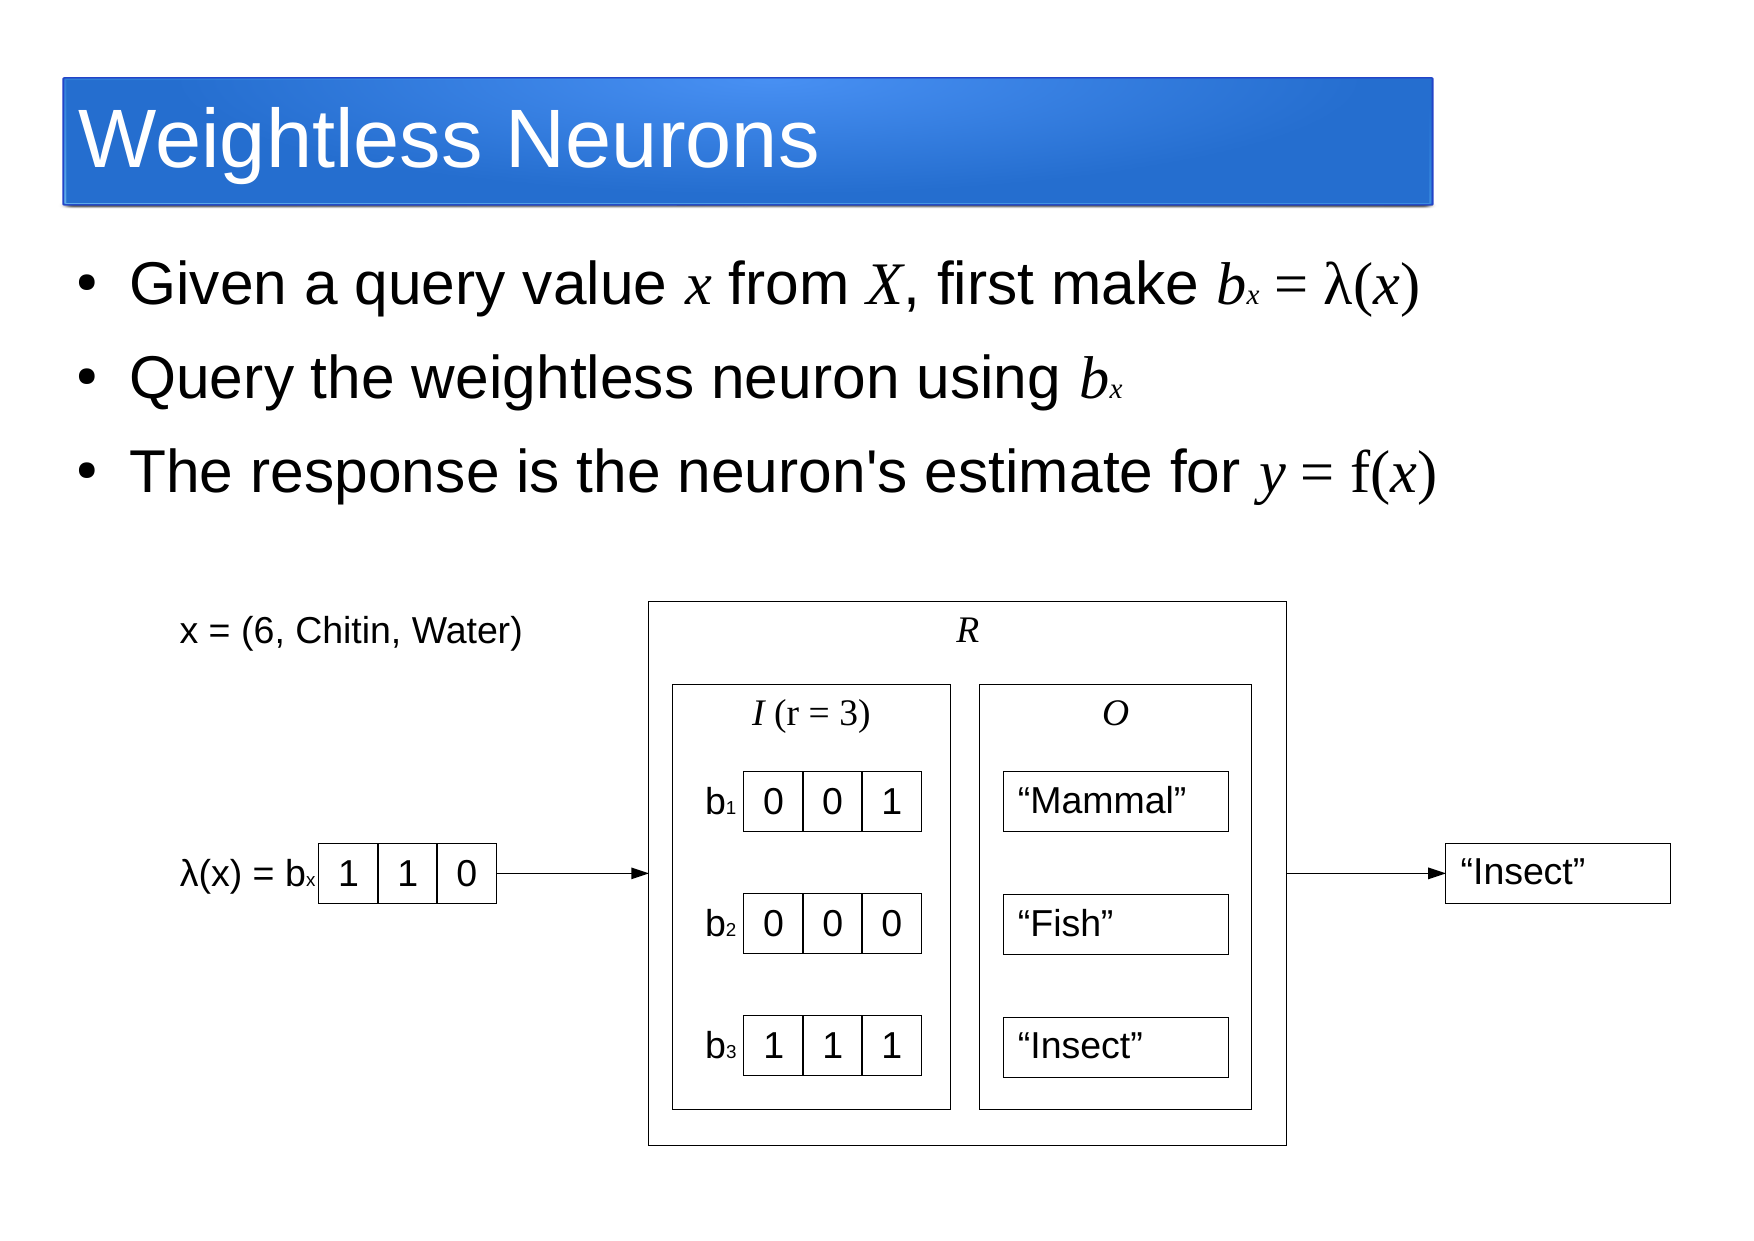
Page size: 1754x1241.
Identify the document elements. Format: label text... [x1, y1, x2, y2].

text_box b2 [690, 894, 774, 952]
text_box 0 [743, 893, 802, 954]
text_box 1 [802, 1015, 861, 1076]
text_box O [979, 684, 1252, 1110]
list Given a query value x from X, first make bx = λ(x) Query the weightless neuron using bx The response is the neuron's estimate for y = f(x) [58, 249, 1696, 579]
text_box λ(x) = bx [164, 844, 331, 902]
text_box 1 [861, 771, 922, 832]
picture [58, 77, 1439, 209]
text_box 1 [318, 843, 377, 904]
text_box 0 [802, 893, 861, 954]
text_box 0 [861, 893, 922, 954]
text_box b1 [690, 773, 774, 831]
text_box 1 [743, 1015, 802, 1076]
text_box “Insect” [1003, 1017, 1229, 1078]
text_box R [648, 601, 1287, 1146]
text_box 0 [774, 791, 779, 812]
text_box 1 [377, 843, 436, 904]
text_box 0 [774, 913, 779, 934]
text_box x = (6, Chitin, Water) [164, 601, 543, 659]
text_box “Mammal” [1003, 771, 1229, 832]
title Weightless Neurons [78, 80, 1429, 198]
text_box “Fish” [1003, 894, 1229, 955]
text_box 0 [802, 771, 861, 832]
text_box “Insect” [1445, 843, 1671, 904]
text_box 1 [861, 1015, 922, 1076]
text_box I (r = 3) [672, 684, 951, 1110]
text_box 0 [436, 843, 497, 904]
text_box 0 [743, 771, 802, 832]
text_box b3 [690, 1017, 774, 1074]
